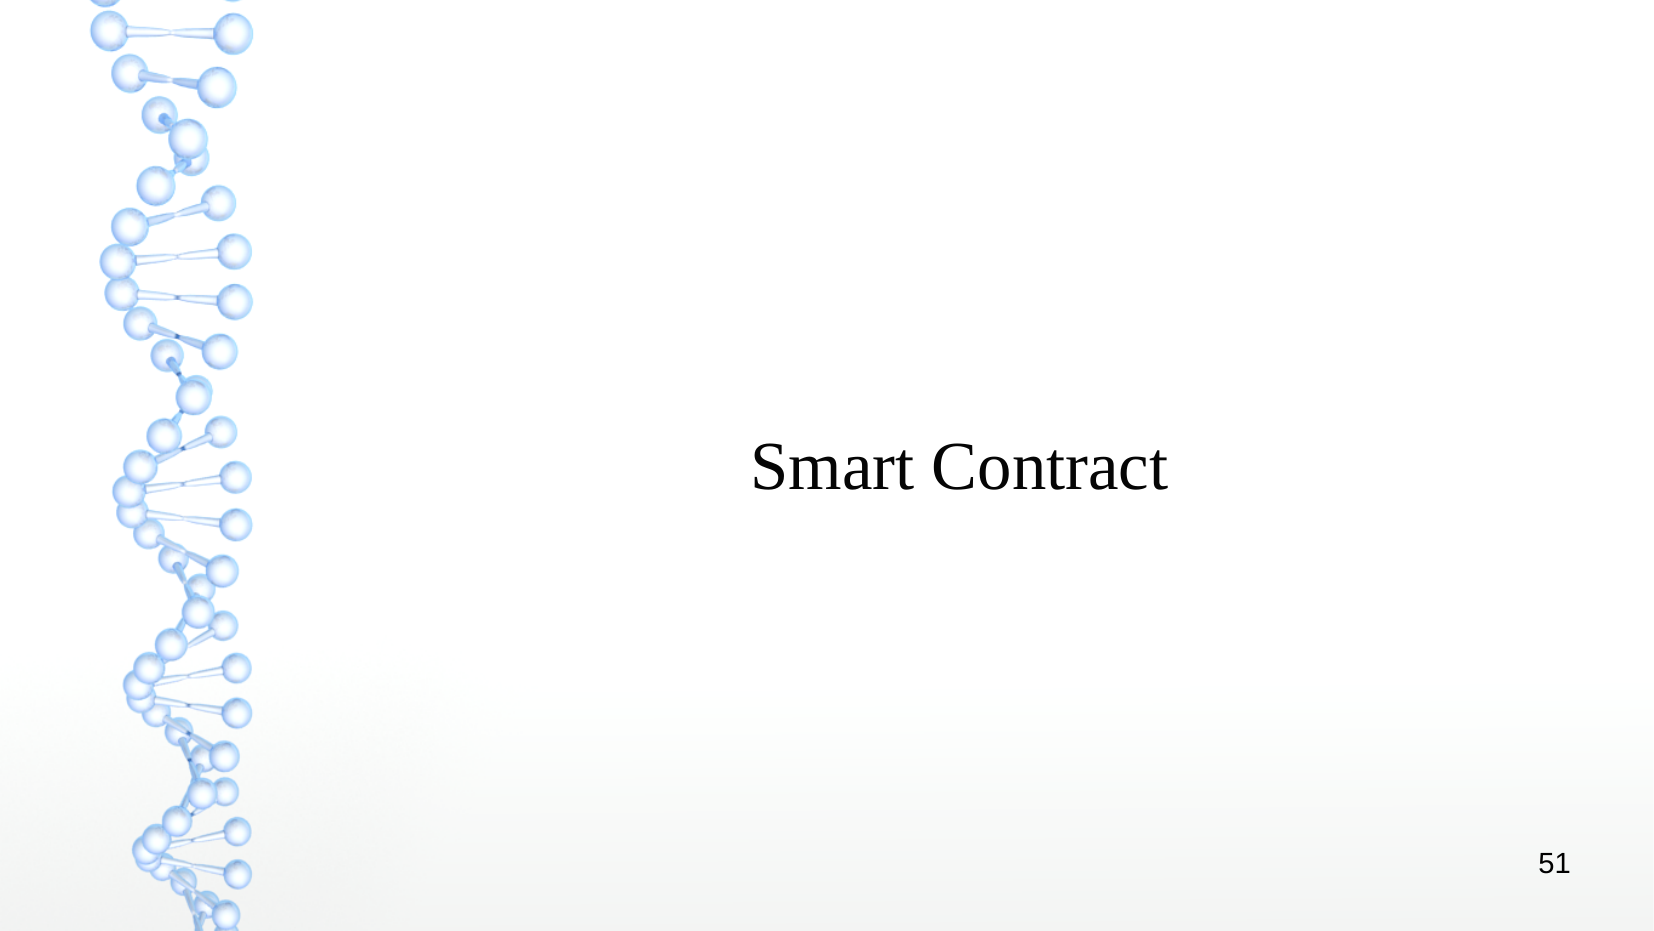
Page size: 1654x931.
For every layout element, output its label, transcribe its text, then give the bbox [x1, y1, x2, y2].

picture [0, 0, 1654, 931]
title Smart Contract [295, 389, 1625, 544]
